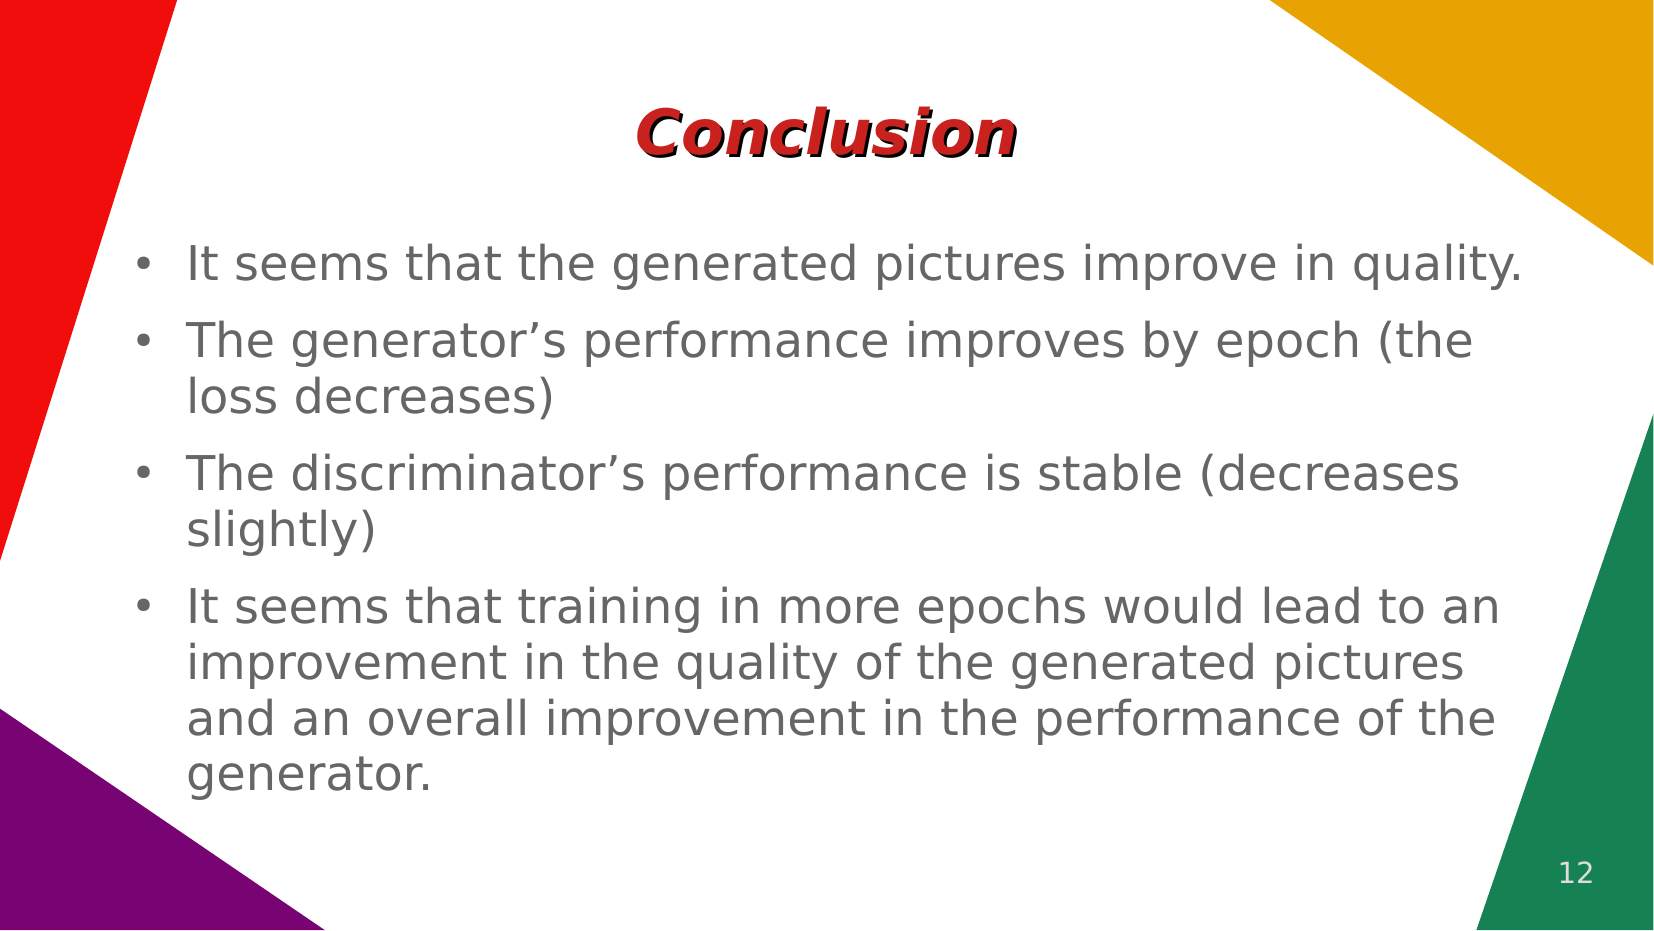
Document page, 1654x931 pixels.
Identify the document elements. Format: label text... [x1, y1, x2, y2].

list It seems that the generated pictures improve in quality. The generator’s performance improves by epoch (the loss decreases) The discriminator’s performance is stable (decreases slightly) It seems that training in more epochs would lead to an improvement in the quality of the generated pictures and an overall improvement in the performance of the generator. [118, 236, 1538, 827]
title Conclusion [118, 59, 1536, 207]
